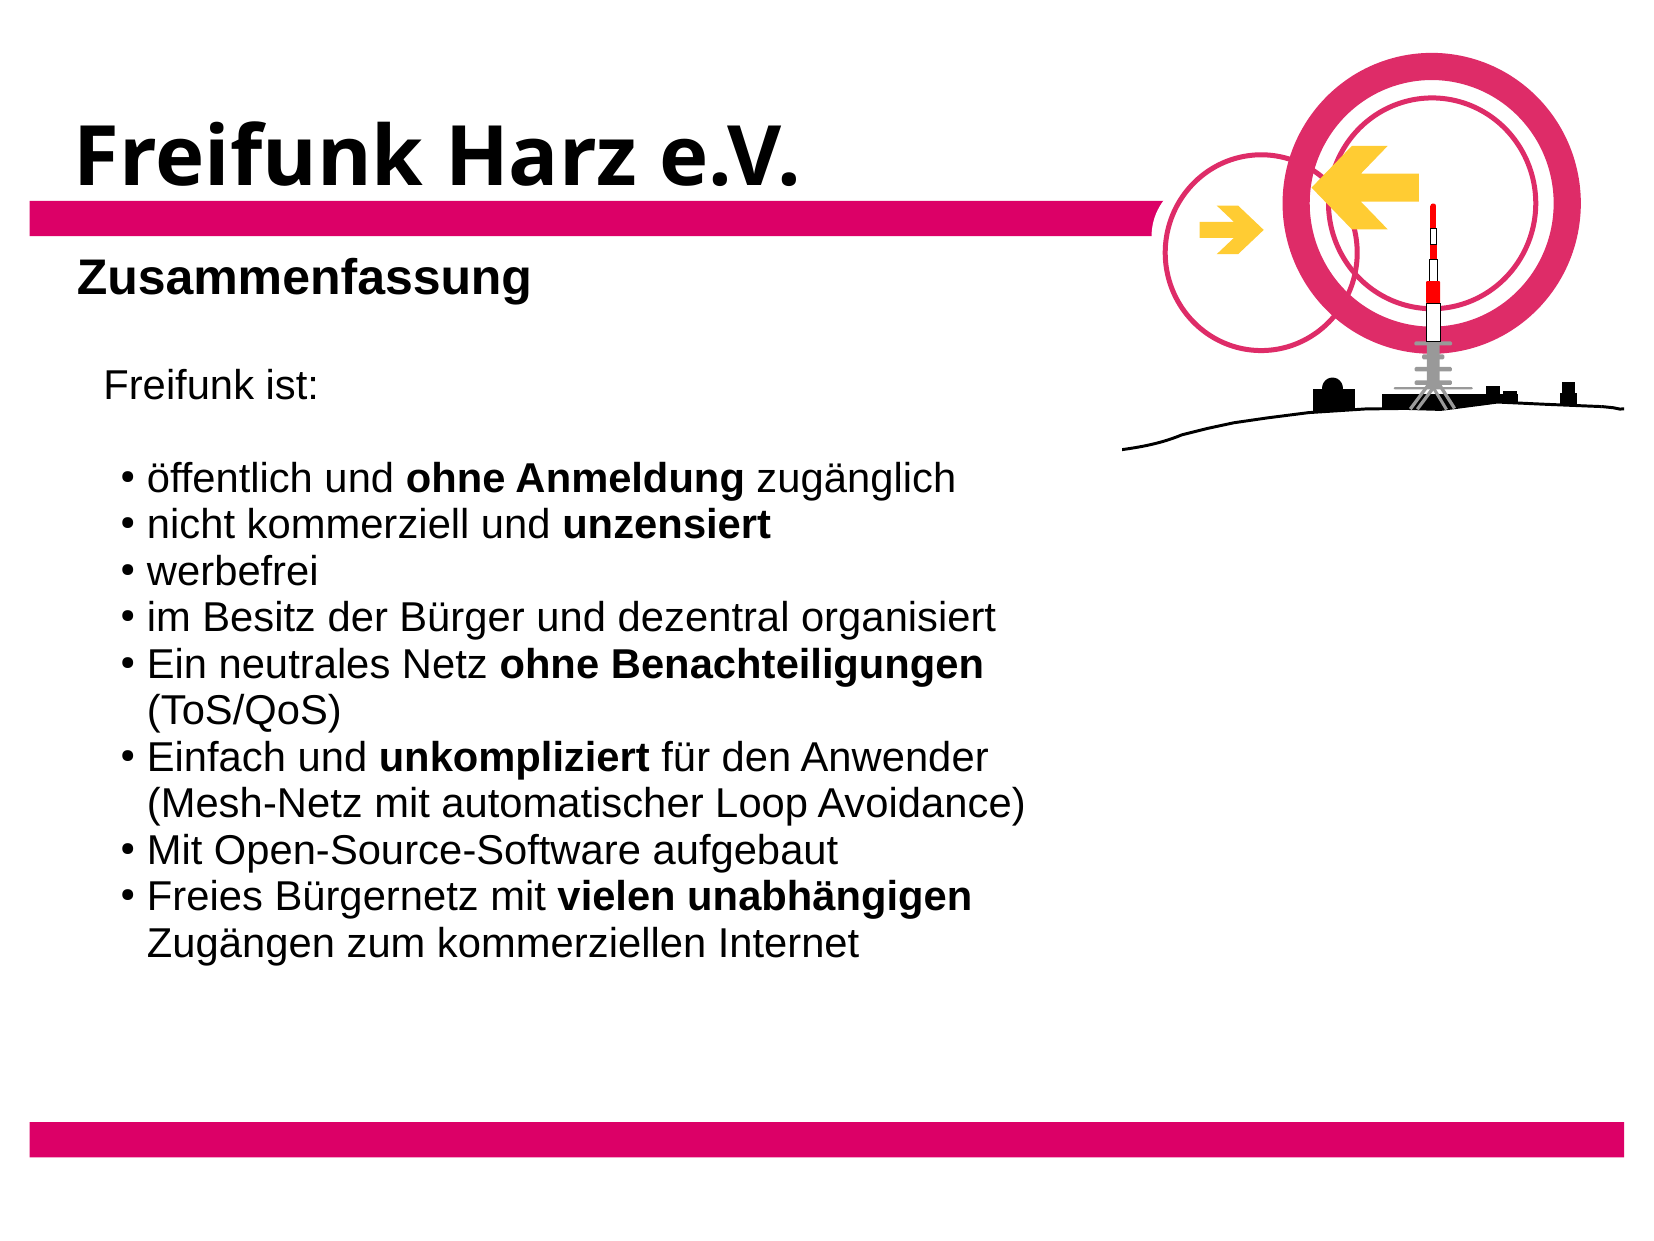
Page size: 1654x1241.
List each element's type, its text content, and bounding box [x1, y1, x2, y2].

text_box Freifunk ist: öffentlich und ohne Anmeldung zugänglich nicht kommerziell und unzensiert werbefrei im Besitz der Bürger und dezentral organisiert Ein neutrales Netz ohne Benachteiligungen (ToS/QoS) Einfach und unkompliziert für den Anwender (Mesh-Netz mit automatischer Loop Avoidance) Mit Open-Source-Software aufgebaut Freies Bürgernetz mit vielen unabhängigen Zugängen zum kommerziellen Internet [88, 354, 1123, 1093]
subtitle Zusammenfassung [76, 218, 697, 337]
